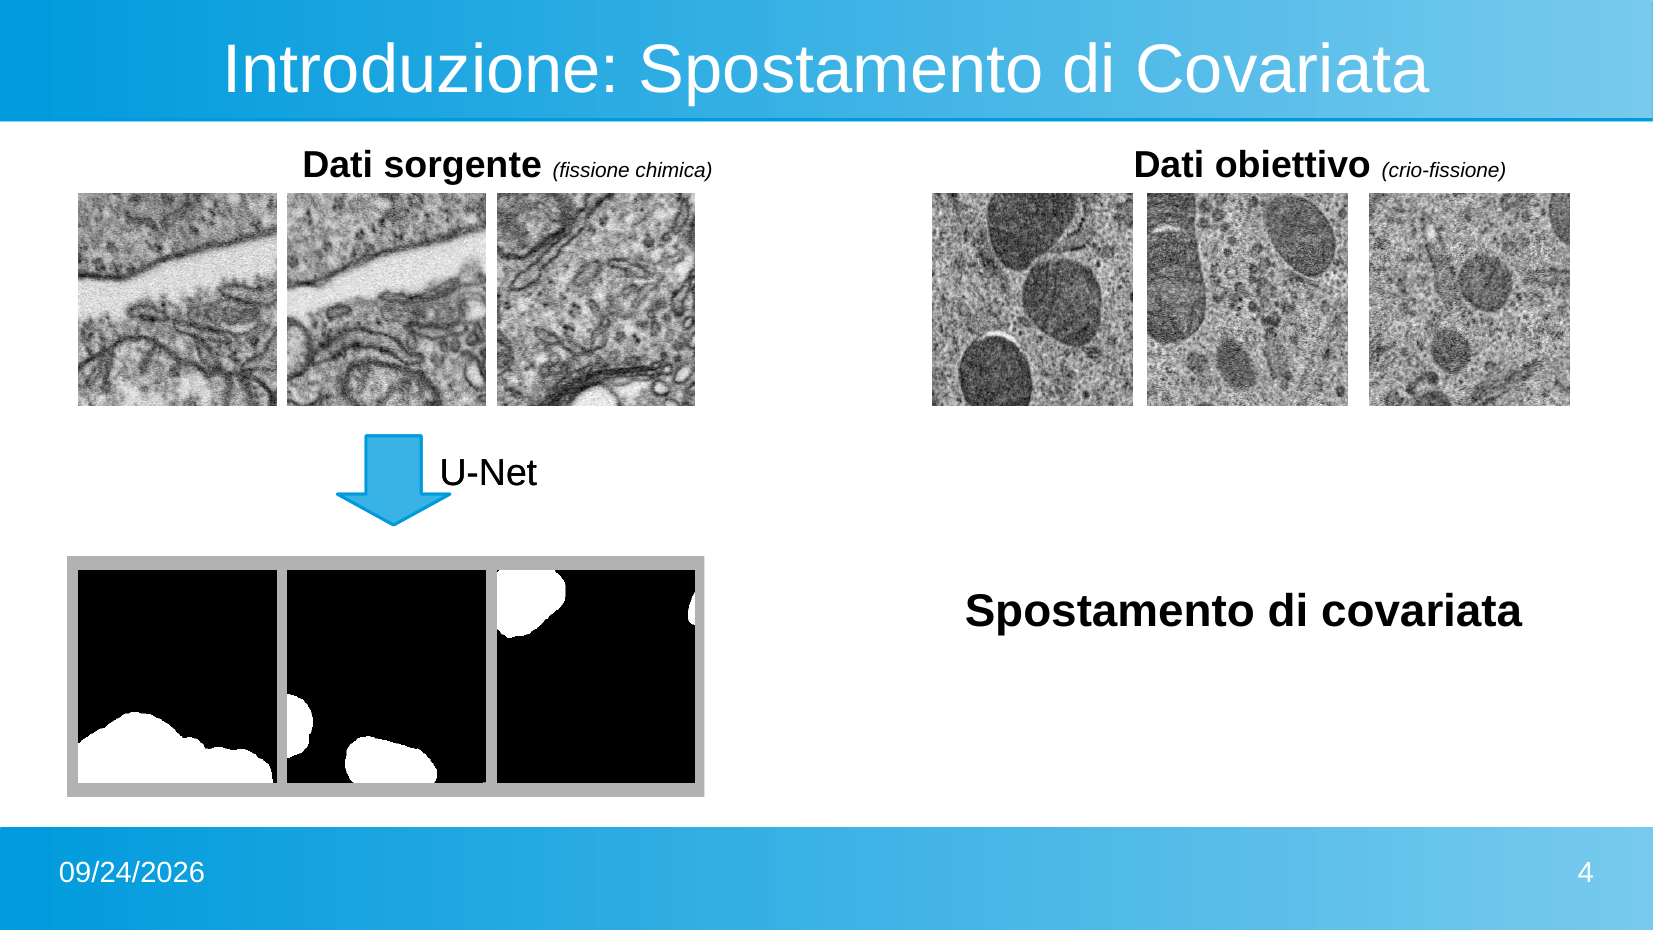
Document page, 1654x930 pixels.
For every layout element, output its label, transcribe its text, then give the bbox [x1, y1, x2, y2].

picture [287, 194, 486, 406]
text_box Dati obiettivo (crio-fissione) [1118, 136, 1522, 194]
picture [497, 570, 695, 783]
picture [497, 194, 695, 406]
title Introduzione: Spostamento di Covariata [58, 29, 1594, 108]
text_box [67, 556, 705, 797]
picture [78, 193, 277, 406]
text_box Spostamento di covariata [950, 577, 1538, 644]
picture [287, 570, 486, 783]
text_box Dati sorgente (fissione chimica) [287, 136, 728, 194]
picture [78, 570, 277, 783]
picture [932, 193, 1133, 406]
text_box [337, 435, 436, 525]
picture [1369, 193, 1570, 406]
text_box U-Net [424, 444, 553, 502]
picture [1147, 194, 1348, 406]
